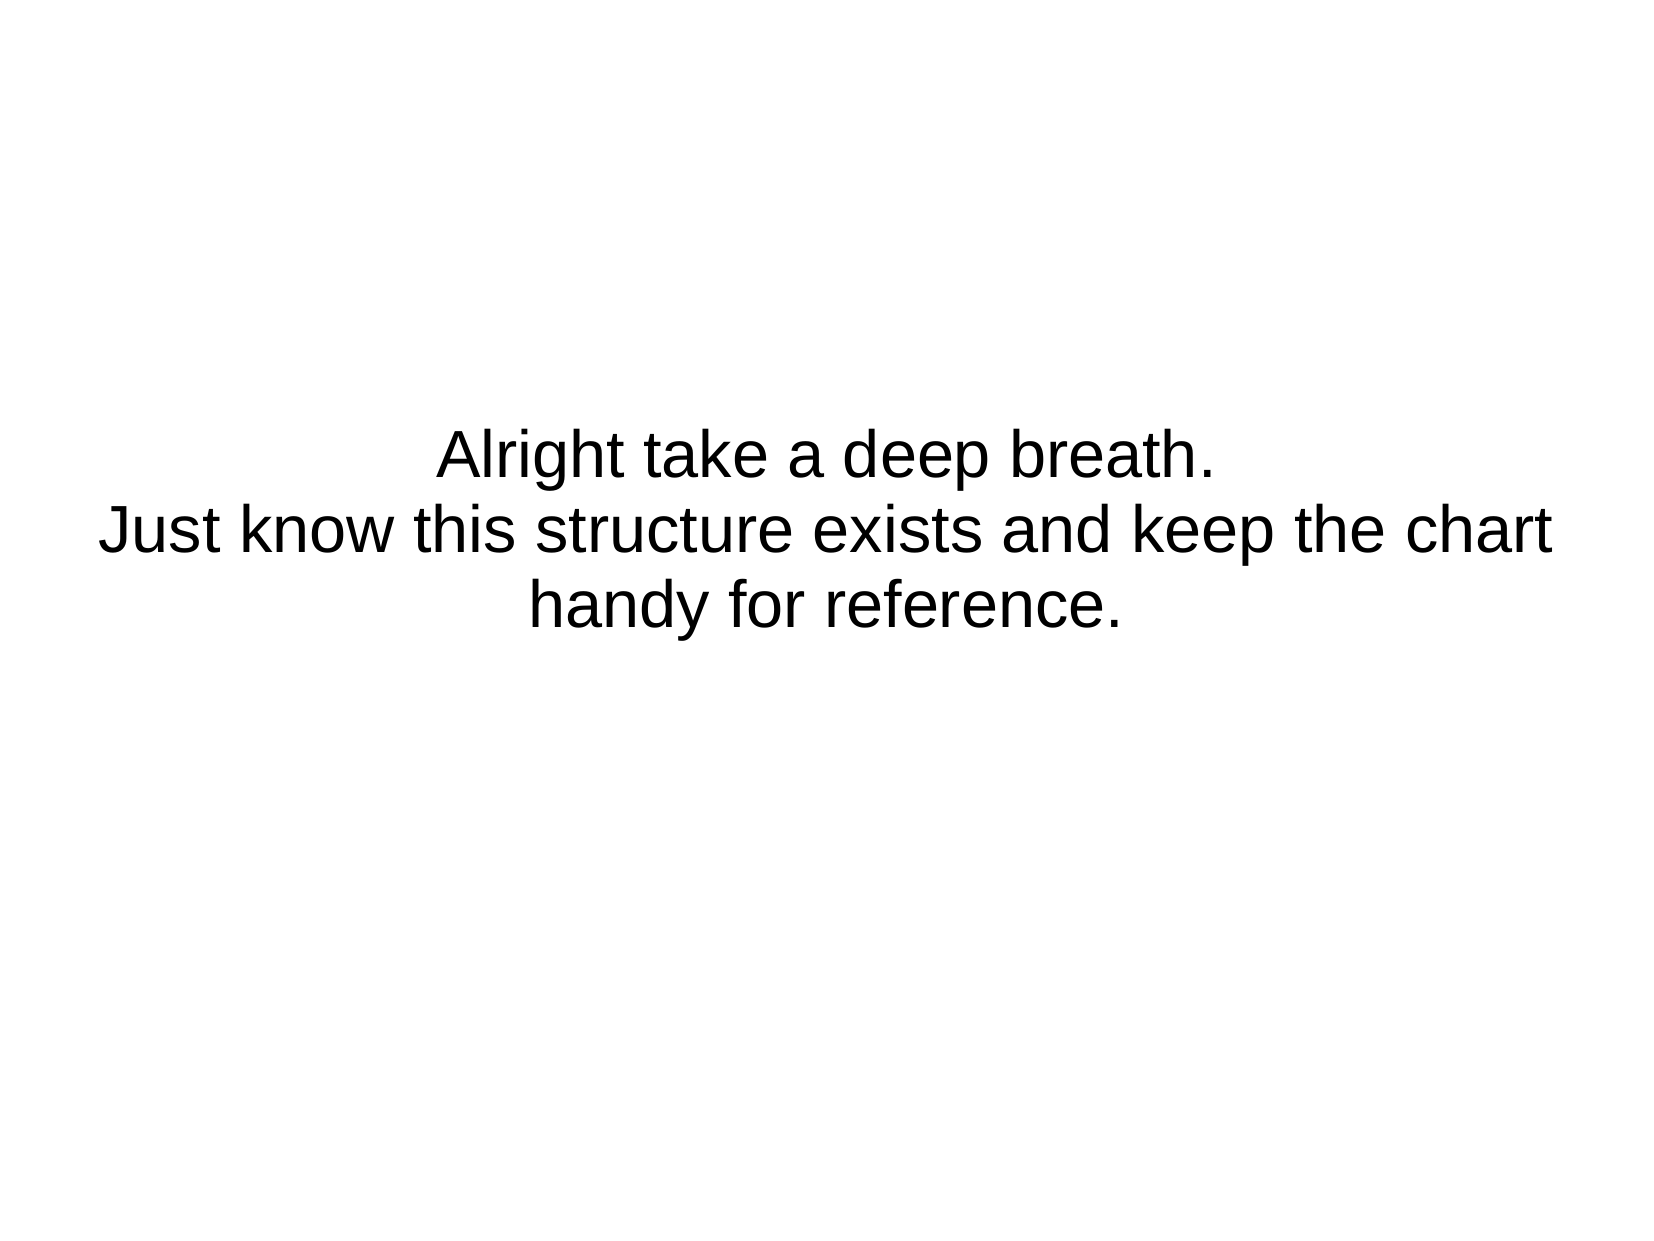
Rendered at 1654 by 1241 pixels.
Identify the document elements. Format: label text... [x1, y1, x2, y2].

subtitle Alright take a deep breath. Just know this structure exists and keep the chart handy for reference. [82, 49, 1571, 1010]
